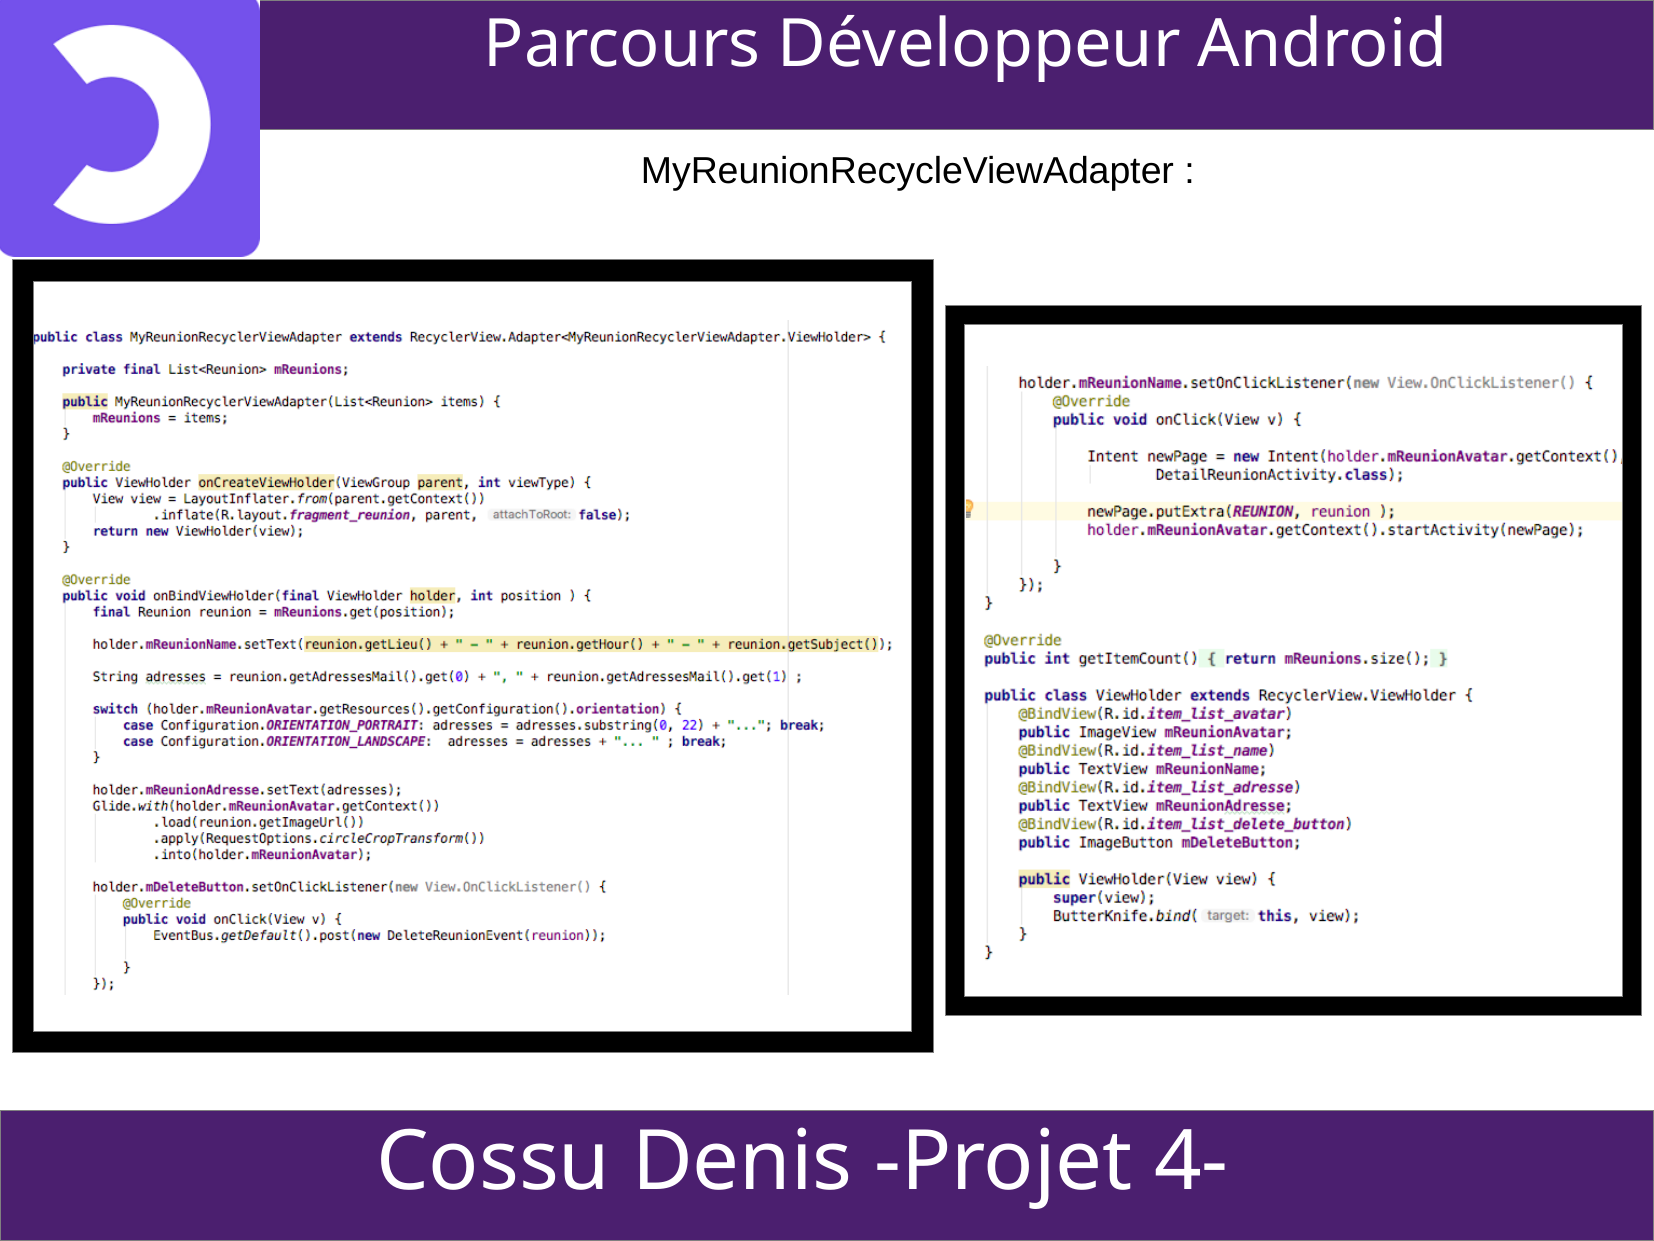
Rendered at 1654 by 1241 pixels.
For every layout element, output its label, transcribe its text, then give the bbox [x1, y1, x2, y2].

text_box [12, 259, 934, 1053]
picture [34, 320, 901, 996]
picture [966, 366, 1622, 969]
text_box MyReunionRecycleViewAdapter : [625, 141, 1512, 241]
text_box [945, 305, 1642, 1016]
picture [0, 0, 260, 257]
